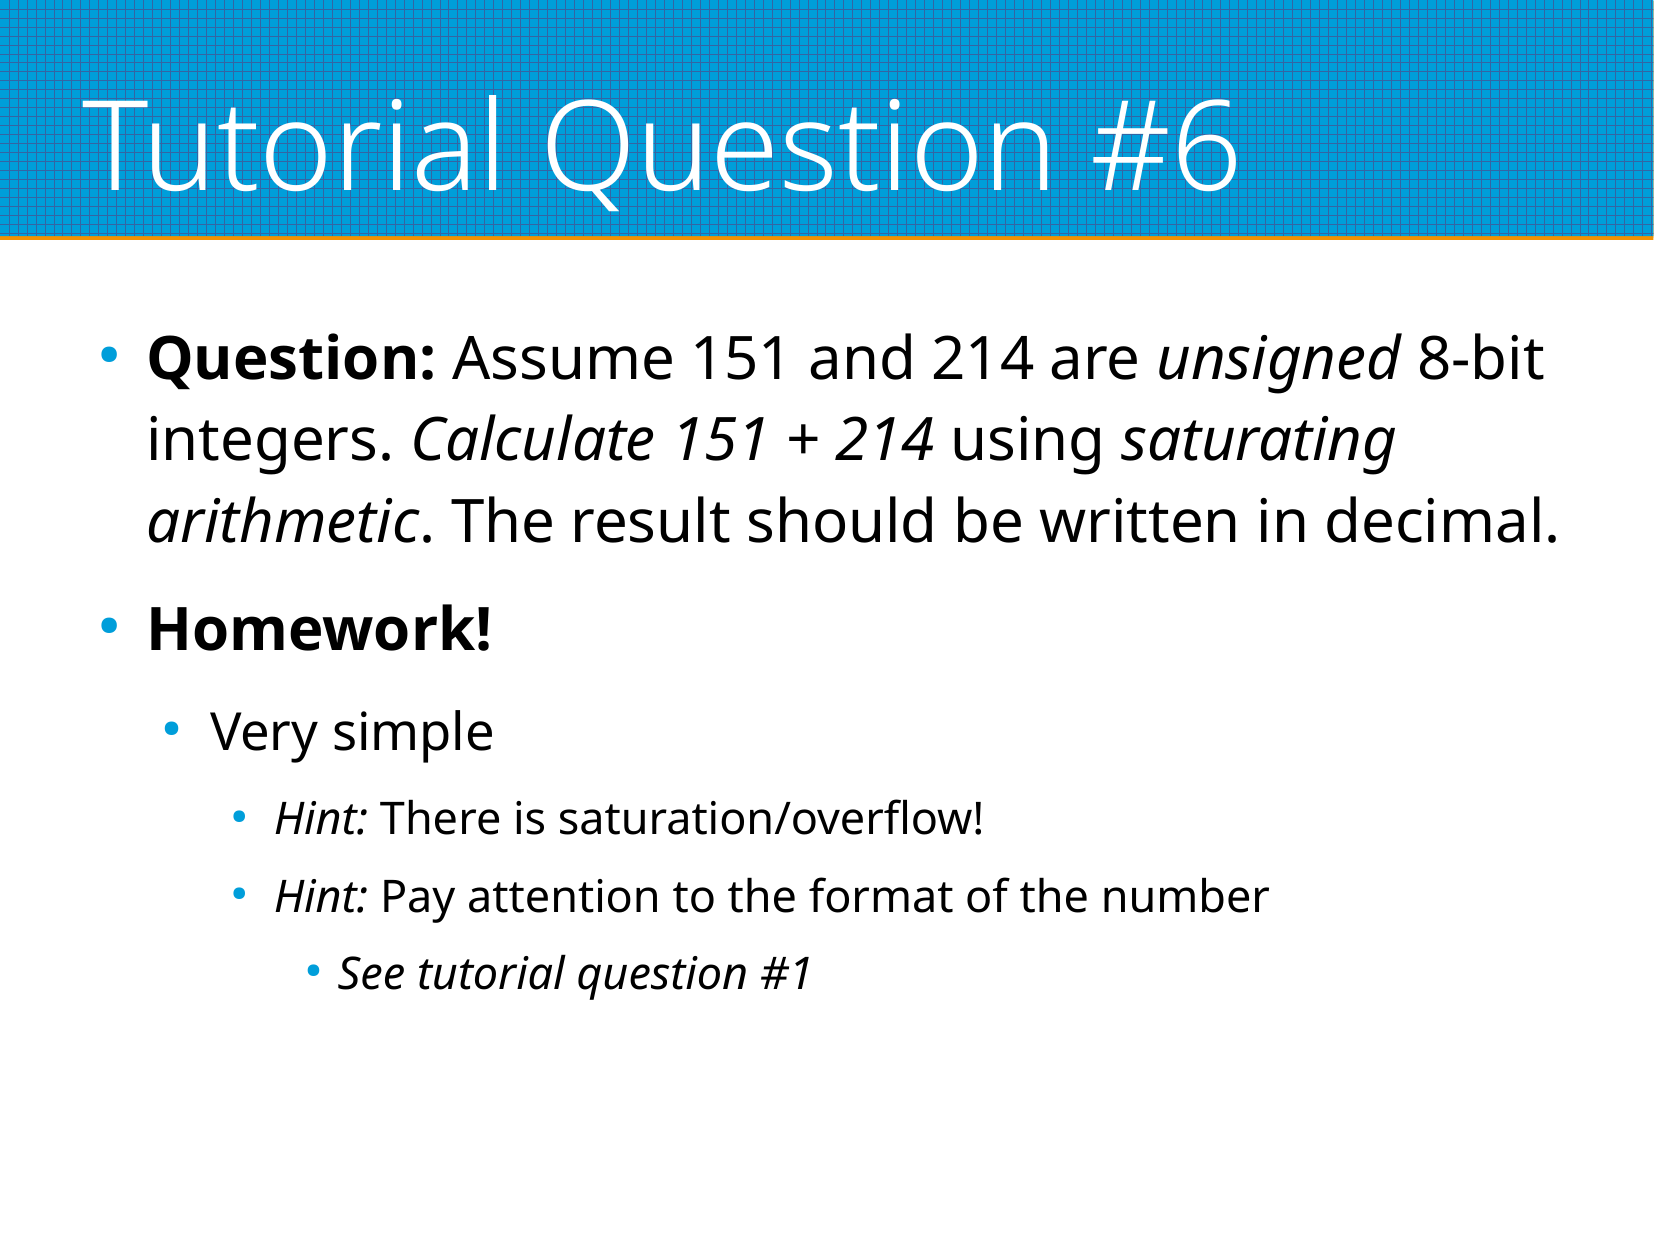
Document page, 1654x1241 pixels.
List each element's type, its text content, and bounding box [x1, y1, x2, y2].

title Tutorial Question #6 [82, 19, 1571, 227]
list Question: Assume 151 and 214 are unsigned 8-bit integers. Calculate 151 + 214 using saturating arithmetic. The result should be written in decimal. Homework! Very simple Hint: There is saturation/overflow! Hint: Pay attention to the format of the number See tutorial question #1 [82, 314, 1563, 1081]
